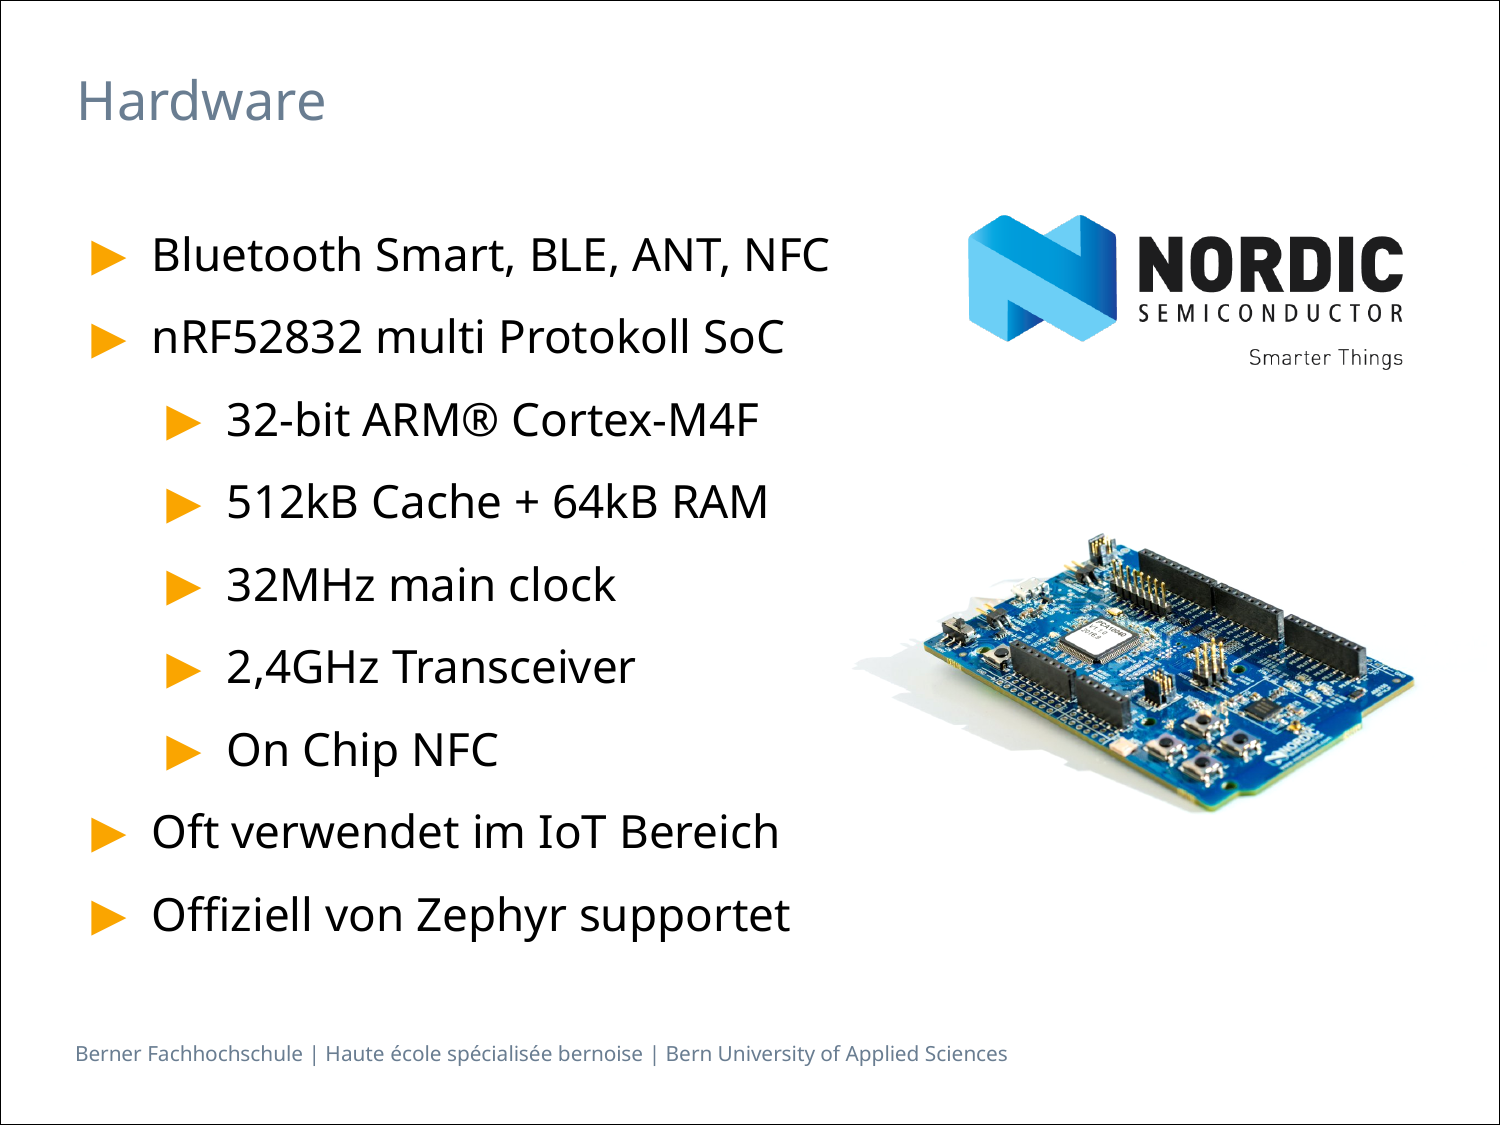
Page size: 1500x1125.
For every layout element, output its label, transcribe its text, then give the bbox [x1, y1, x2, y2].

picture [968, 212, 1406, 374]
picture [849, 438, 1487, 817]
title Hardware [76, 59, 1406, 148]
list Bluetooth Smart, BLE, ANT, NFC nRF52832 multi Protokoll SoC 32-bit ARM® Cortex-M4F 512kB Cache + 64kB RAM 32MHz main clock 2,4GHz Transceiver On Chip NFC Oft verwendet im IoT Bereich Offiziell von Zephyr supportet [76, 190, 893, 964]
